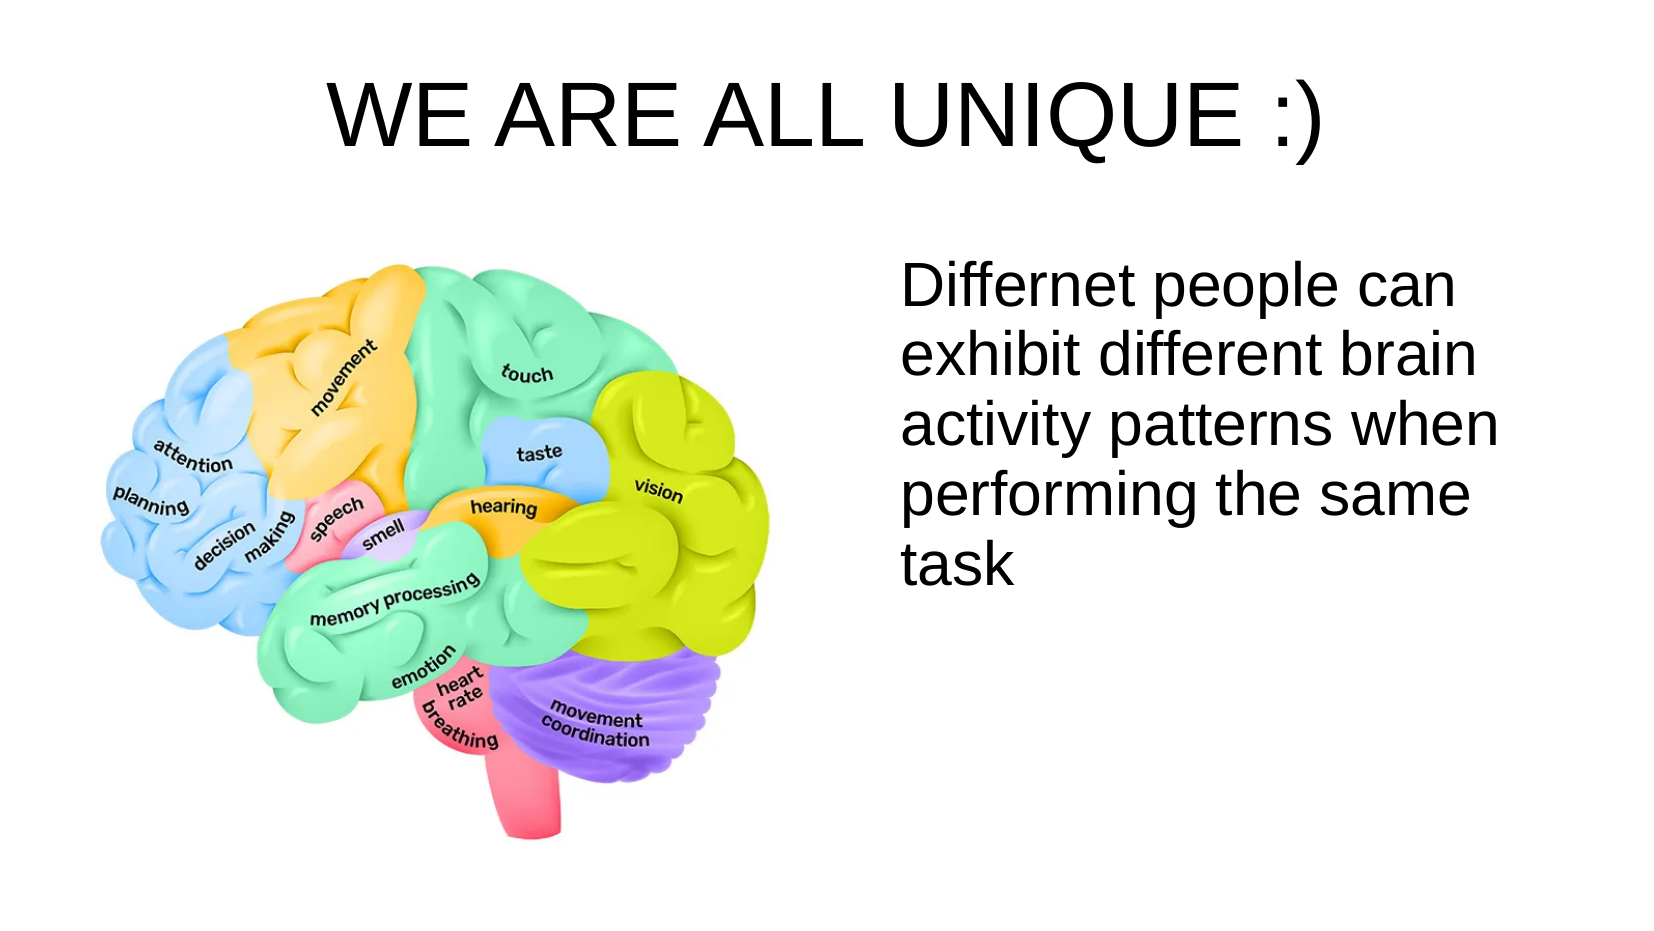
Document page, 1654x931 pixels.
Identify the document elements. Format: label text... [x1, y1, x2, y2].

text_box Differnet people can exhibit different brain activity patterns when performing the same task [885, 242, 1595, 833]
title WE ARE ALL UNIQUE :) [82, 37, 1571, 193]
picture [72, 236, 798, 866]
